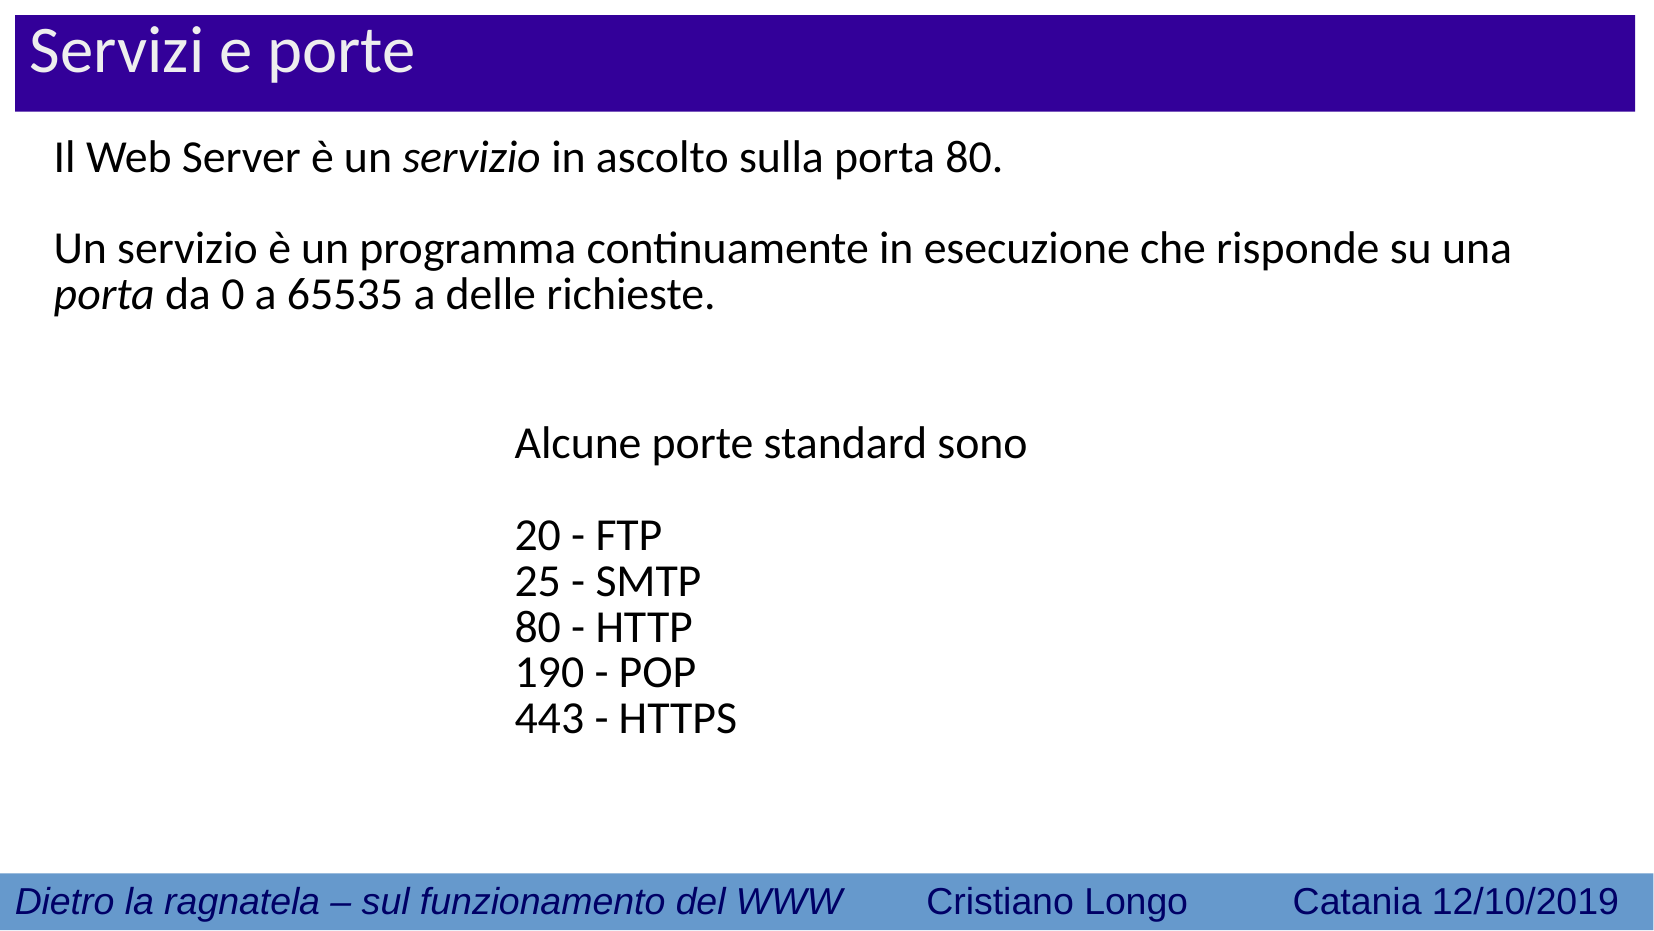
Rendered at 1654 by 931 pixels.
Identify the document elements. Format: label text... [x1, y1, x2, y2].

text_box Servizi e porte [15, 15, 1636, 112]
text_box Il Web Server è un servizio in ascolto sulla porta 80. Un servizio è un programma continuamente in esecuzione che risponde su una porta da 0 a 65535 a delle richieste. [38, 130, 1627, 342]
text_box Dietro la ragnatela – sul funzionamento del WWW Cristiano Longo Catania 12/10/2019 [0, 873, 1654, 931]
text_box Alcune porte standard sono 20 - FTP 25 - SMTP 80 - HTTP 190 - POP 443 - HTTPS [499, 417, 1089, 753]
